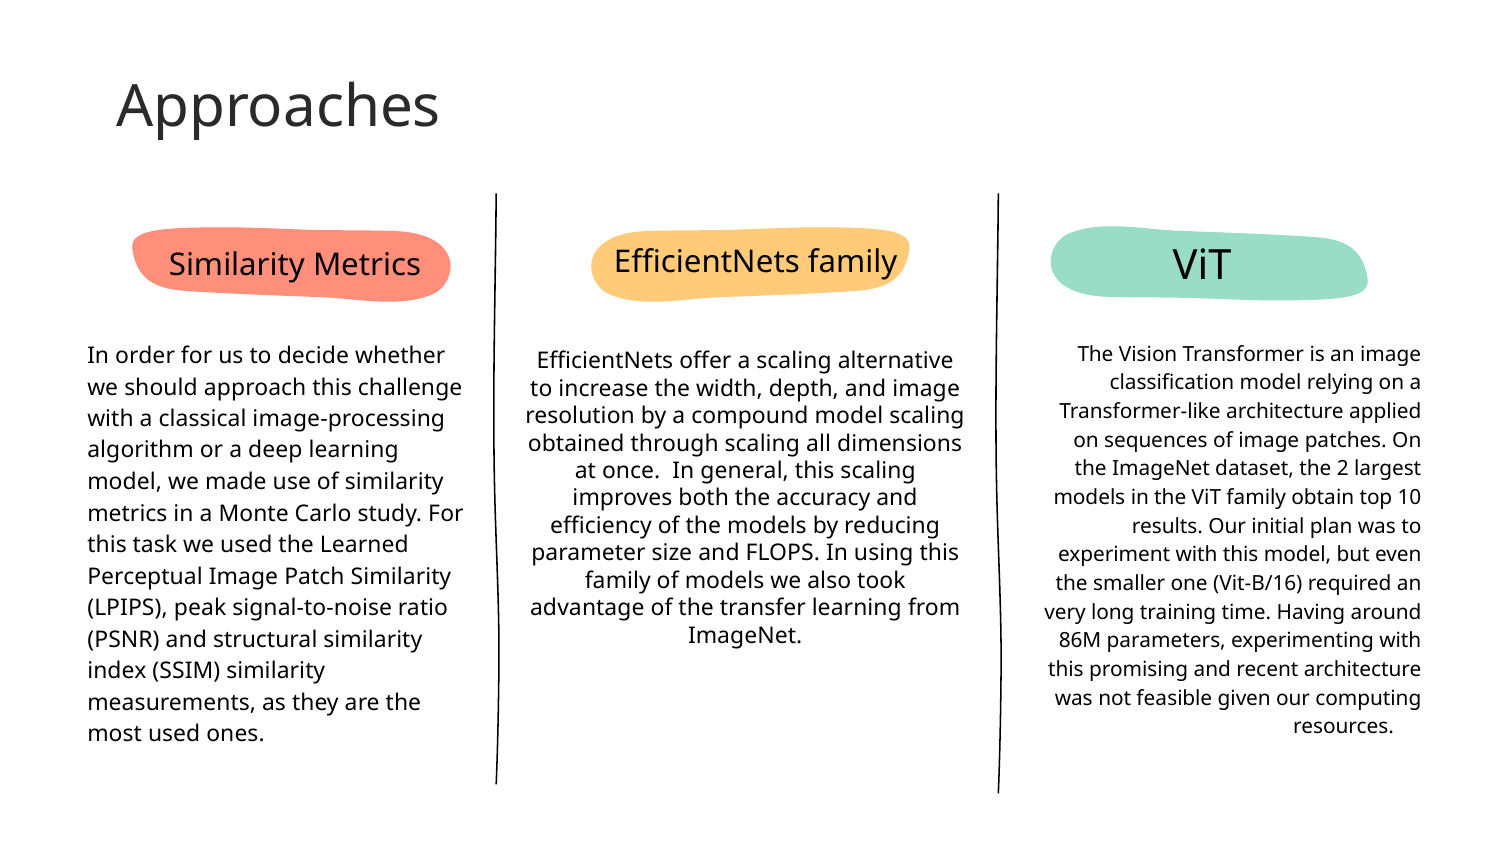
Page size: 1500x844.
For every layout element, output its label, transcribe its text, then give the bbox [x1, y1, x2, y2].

text_box [1050, 226, 1368, 301]
text_box [132, 231, 152, 283]
text_box EfficientNets offer a scaling alternative to increase the width, depth, and image resolution by a compound model scaling obtained through scaling all dimensions at once. In general, this scaling improves both the accuracy and efficiency of the models by reducing parameter size and FLOPS. In using this family of models we also took advantage of the transfer learning from ImageNet. [509, 330, 982, 785]
text_box Similarity Metrics [152, 227, 438, 300]
text_box Approaches [101, 53, 522, 178]
text_box [493, 193, 500, 785]
text_box [438, 243, 451, 291]
text_box [995, 193, 1002, 794]
text_box ViT [1103, 231, 1301, 295]
text_box In order for us to decide whether we should approach this challenge with a classical image-processing algorithm or a deep learning model, we made use of similarity metrics in a Monte Carlo study. For this task we used the Learned Perceptual Image Patch Similarity (LPIPS), peak signal-to-noise ratio (PSNR) and structural similarity index (SSIM) similarity measurements, as they are the most used ones. [72, 321, 483, 785]
text_box The Vision Transformer is an image classification model relying on a Transformer-like architecture applied on sequences of image patches. On the ImageNet dataset, the 2 largest models in the ViT family obtain top 10 results. Our initial plan was to experiment with this model, but even the smaller one (Vit-B/16) required an very long training time. Having around 86M parameters, experimenting with this promising and recent architecture was not feasible given our computing resources. [1025, 321, 1437, 504]
text_box EfficientNets family [583, 228, 928, 292]
text_box [605, 292, 840, 302]
